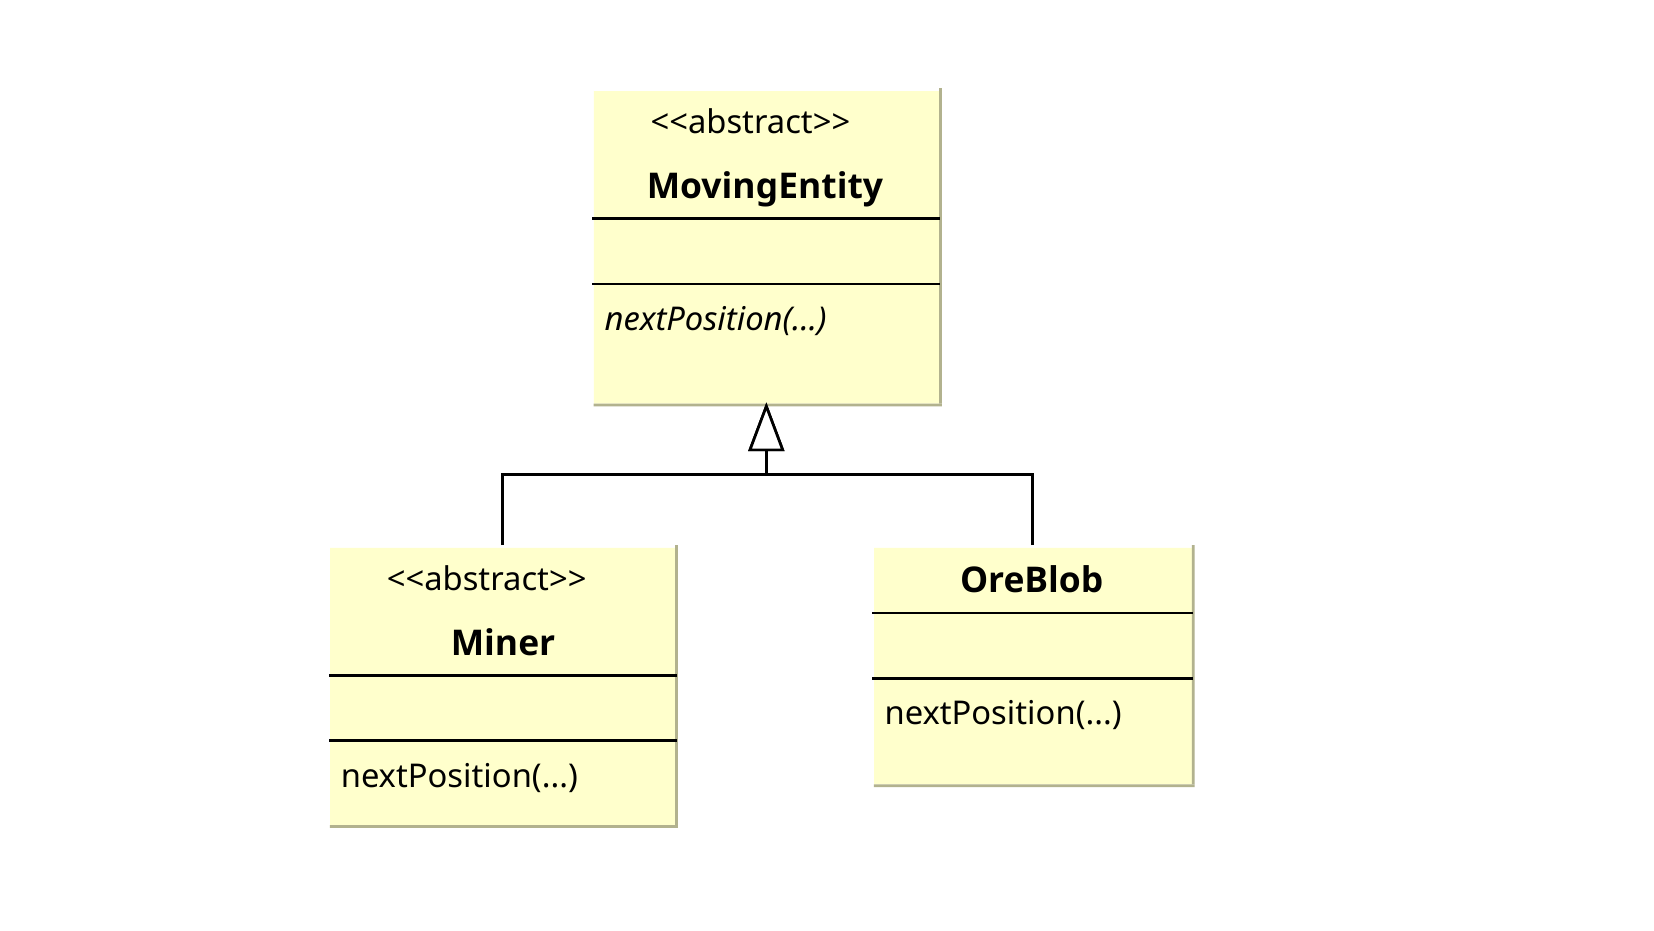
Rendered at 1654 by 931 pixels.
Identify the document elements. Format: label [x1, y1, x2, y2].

picture [285, 46, 1237, 871]
